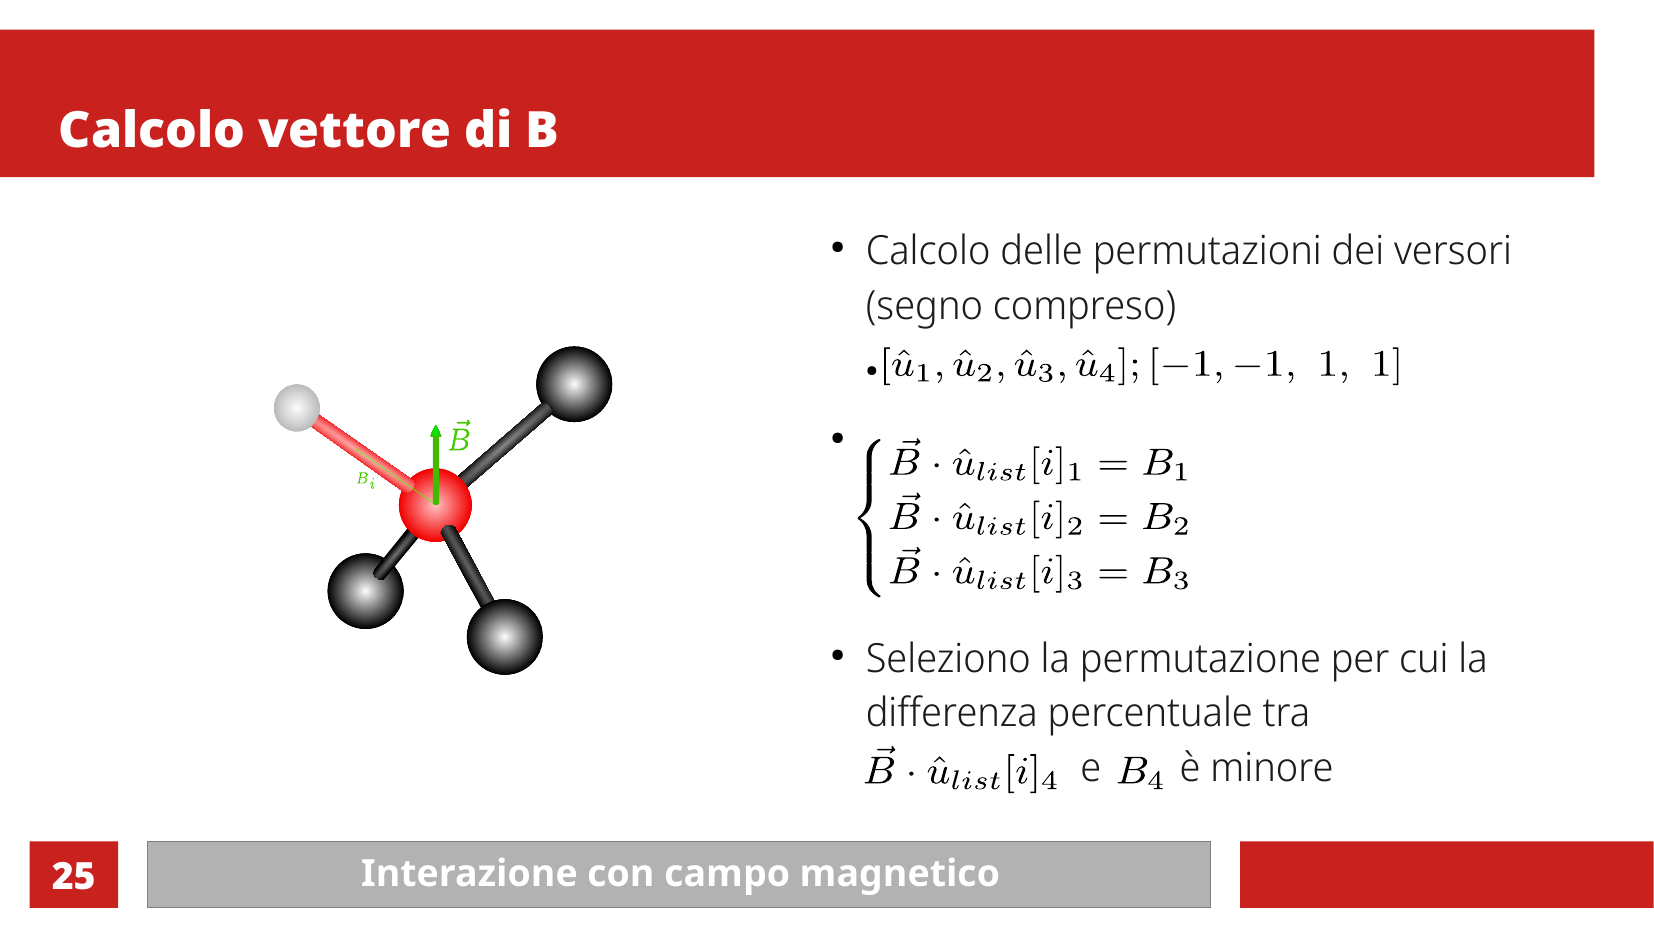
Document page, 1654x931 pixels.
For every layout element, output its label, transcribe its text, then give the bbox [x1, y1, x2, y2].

title Calcolo vettore di B [59, 44, 1595, 163]
picture [138, 221, 1614, 931]
text_box Interazione con campo magnetico [155, 838, 1206, 905]
list Calcolo delle permutazioni dei versori (segno compreso) Seleziono la permutazione per cui la differenza percentuale tra e è minore [830, 221, 1566, 337]
